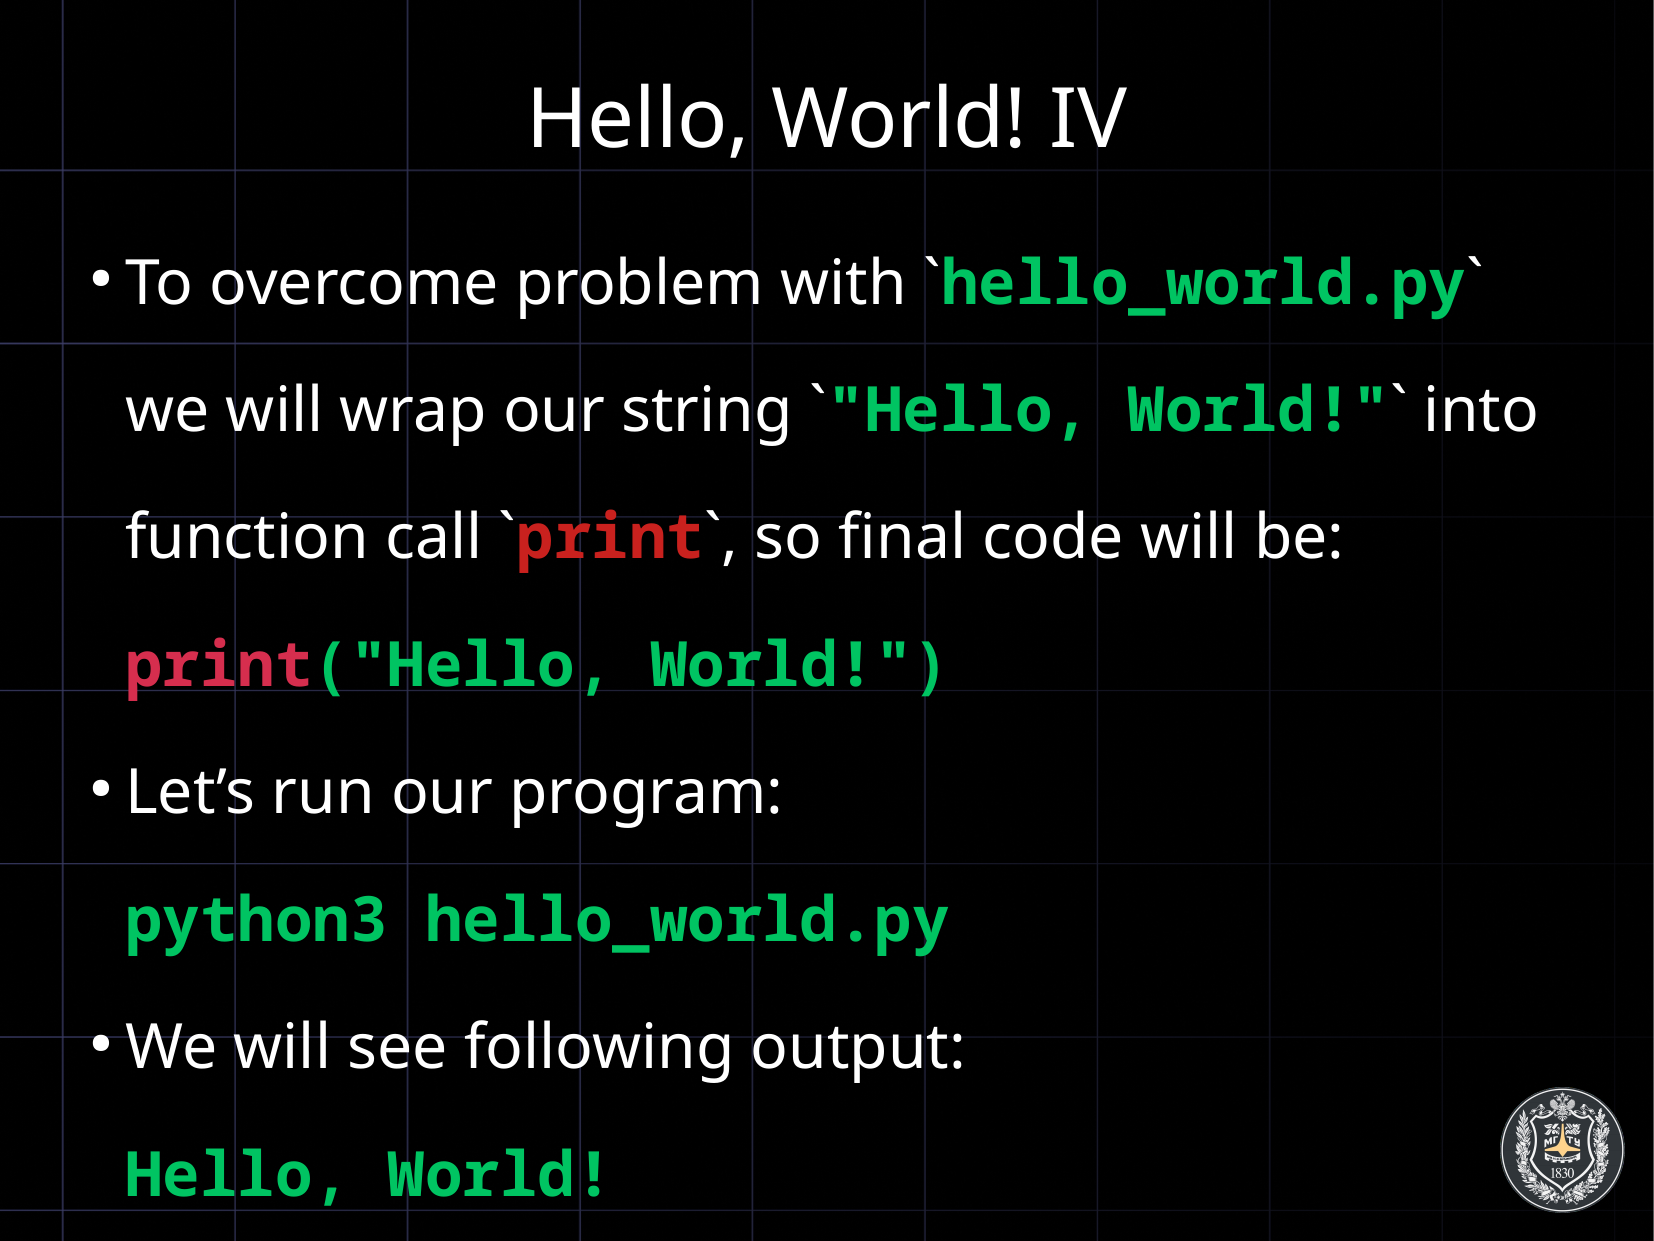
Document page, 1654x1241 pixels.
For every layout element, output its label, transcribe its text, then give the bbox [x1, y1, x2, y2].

text_box To overcome problem with `hello_world.py` we will wrap our string `"Hello, World!"` into function call `print`, so final code will be: print("Hello, World!") Let’s run our program: python3 hello_world.py We will see following output: Hello, World! What is function and what is `print` will be discussed in the future. [75, 187, 1576, 1215]
picture [0, 0, 1654, 1241]
title Hello, World! IV [82, 37, 1571, 187]
